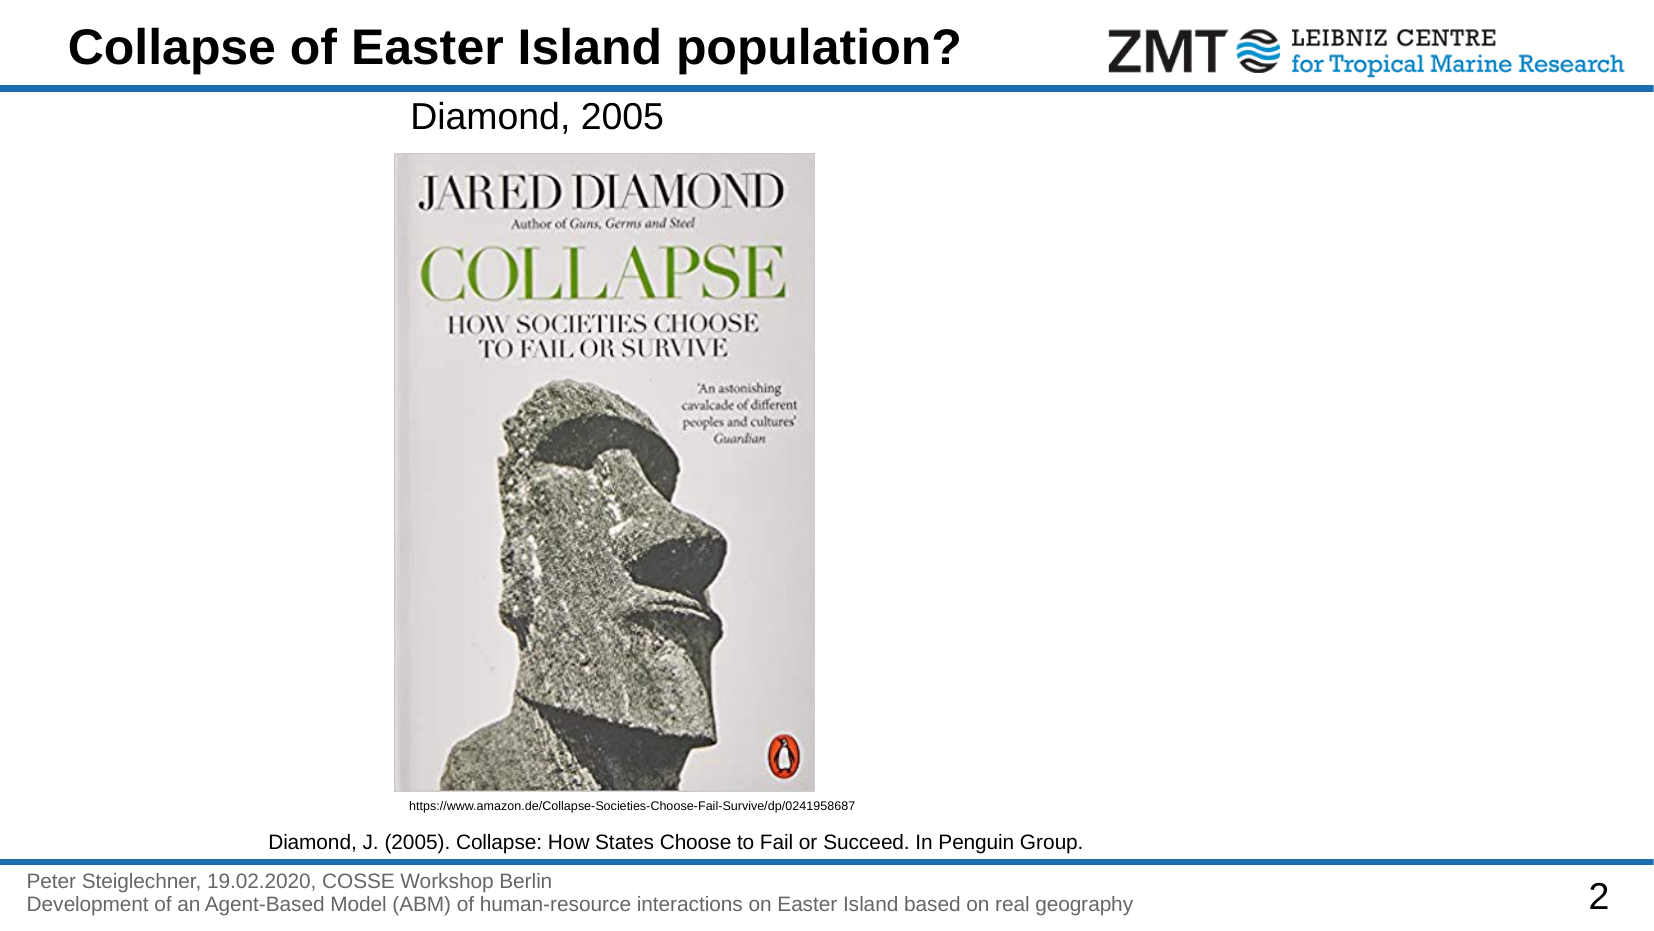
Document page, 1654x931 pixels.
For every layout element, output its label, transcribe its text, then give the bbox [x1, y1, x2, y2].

text_box Diamond, 2005 [395, 88, 963, 146]
text_box https://www.amazon.de/Collapse-Societies-Choose-Fail-Survive/dp/0241958687 [394, 791, 879, 823]
text_box 2 [1482, 868, 1625, 925]
picture [394, 153, 815, 792]
text_box Collapse of Easter Island population? [53, 11, 1022, 83]
picture [1086, 1, 1654, 85]
text_box Diamond, J. (2005). Collapse: How States Choose to Fail or Succeed. In Penguin Group. [253, 823, 1099, 910]
